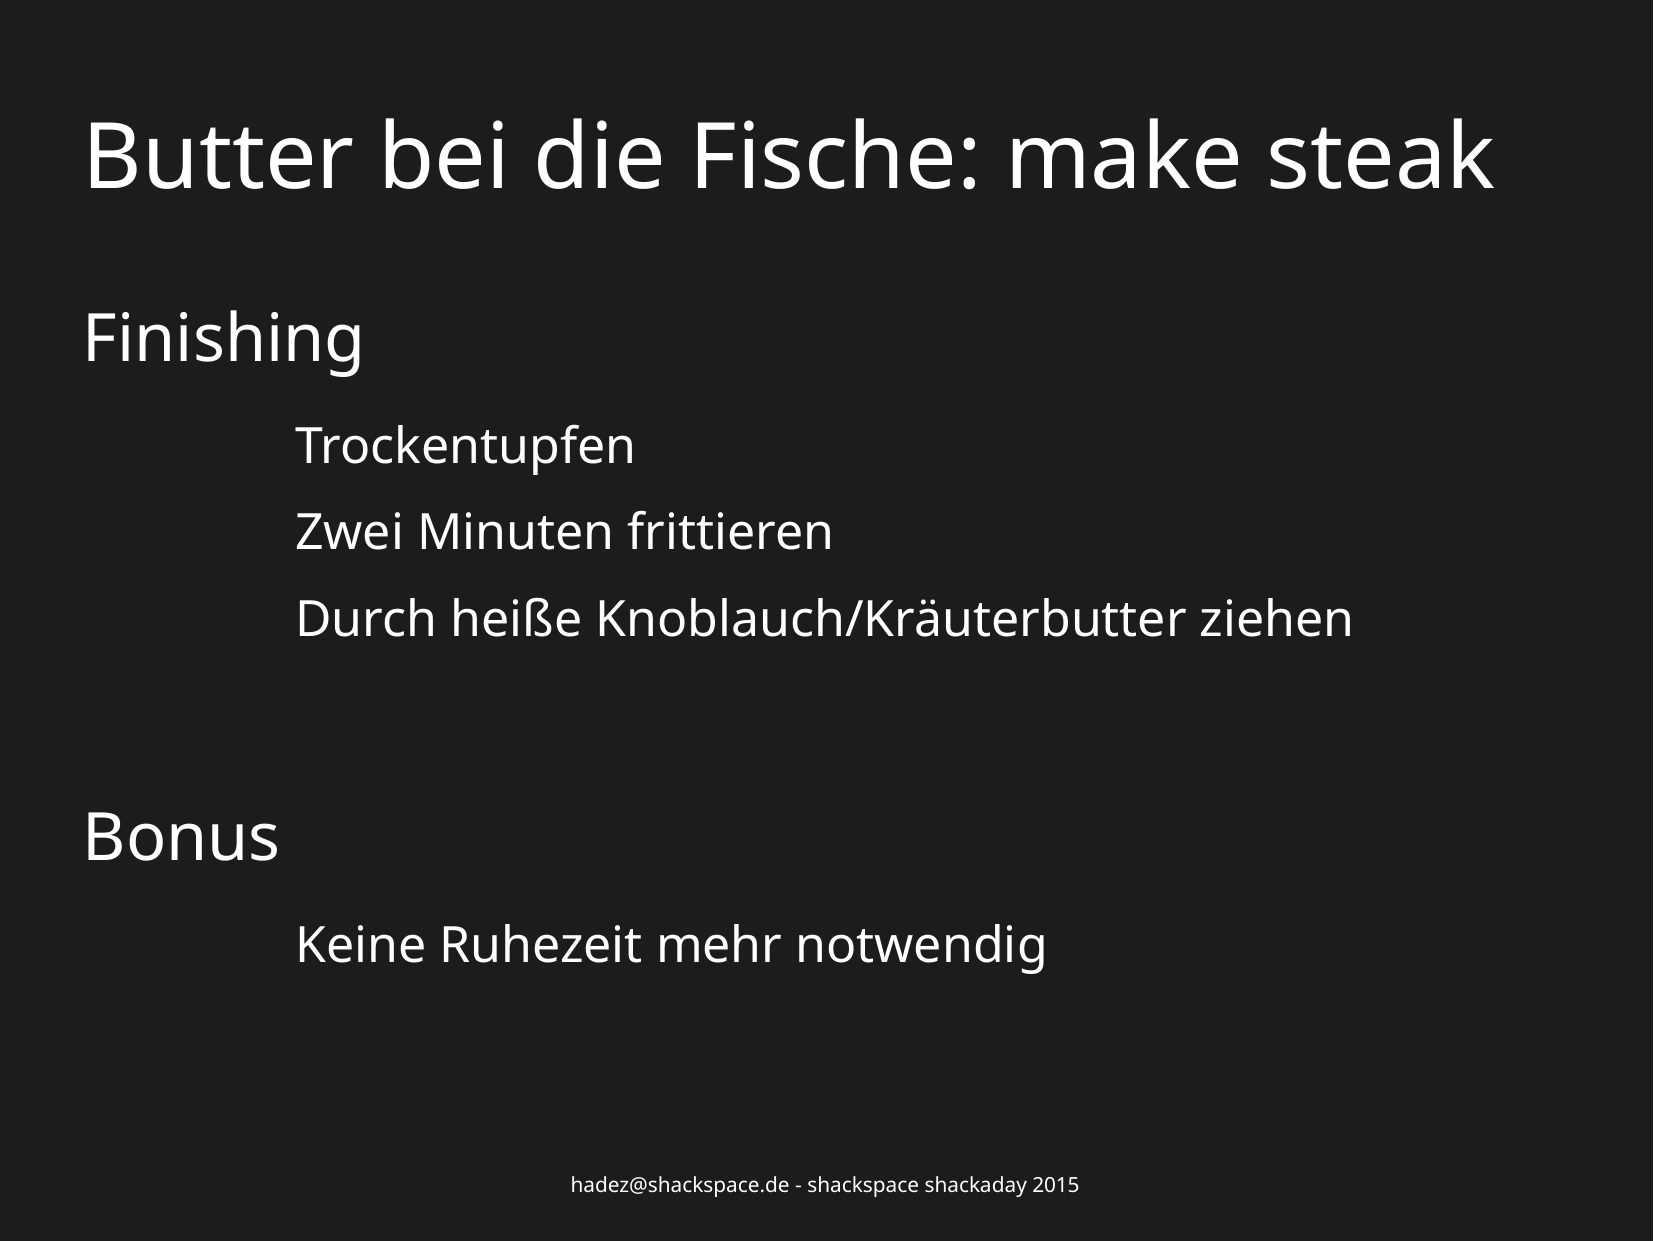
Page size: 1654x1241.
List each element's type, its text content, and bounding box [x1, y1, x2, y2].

list Finishing Trockentupfen Zwei Minuten frittieren Durch heiße Knoblauch/Kräuterbutter ziehen Bonus Keine Ruhezeit mehr notwendig [82, 290, 1571, 1141]
title Butter bei die Fische: make steak [82, 49, 1571, 257]
